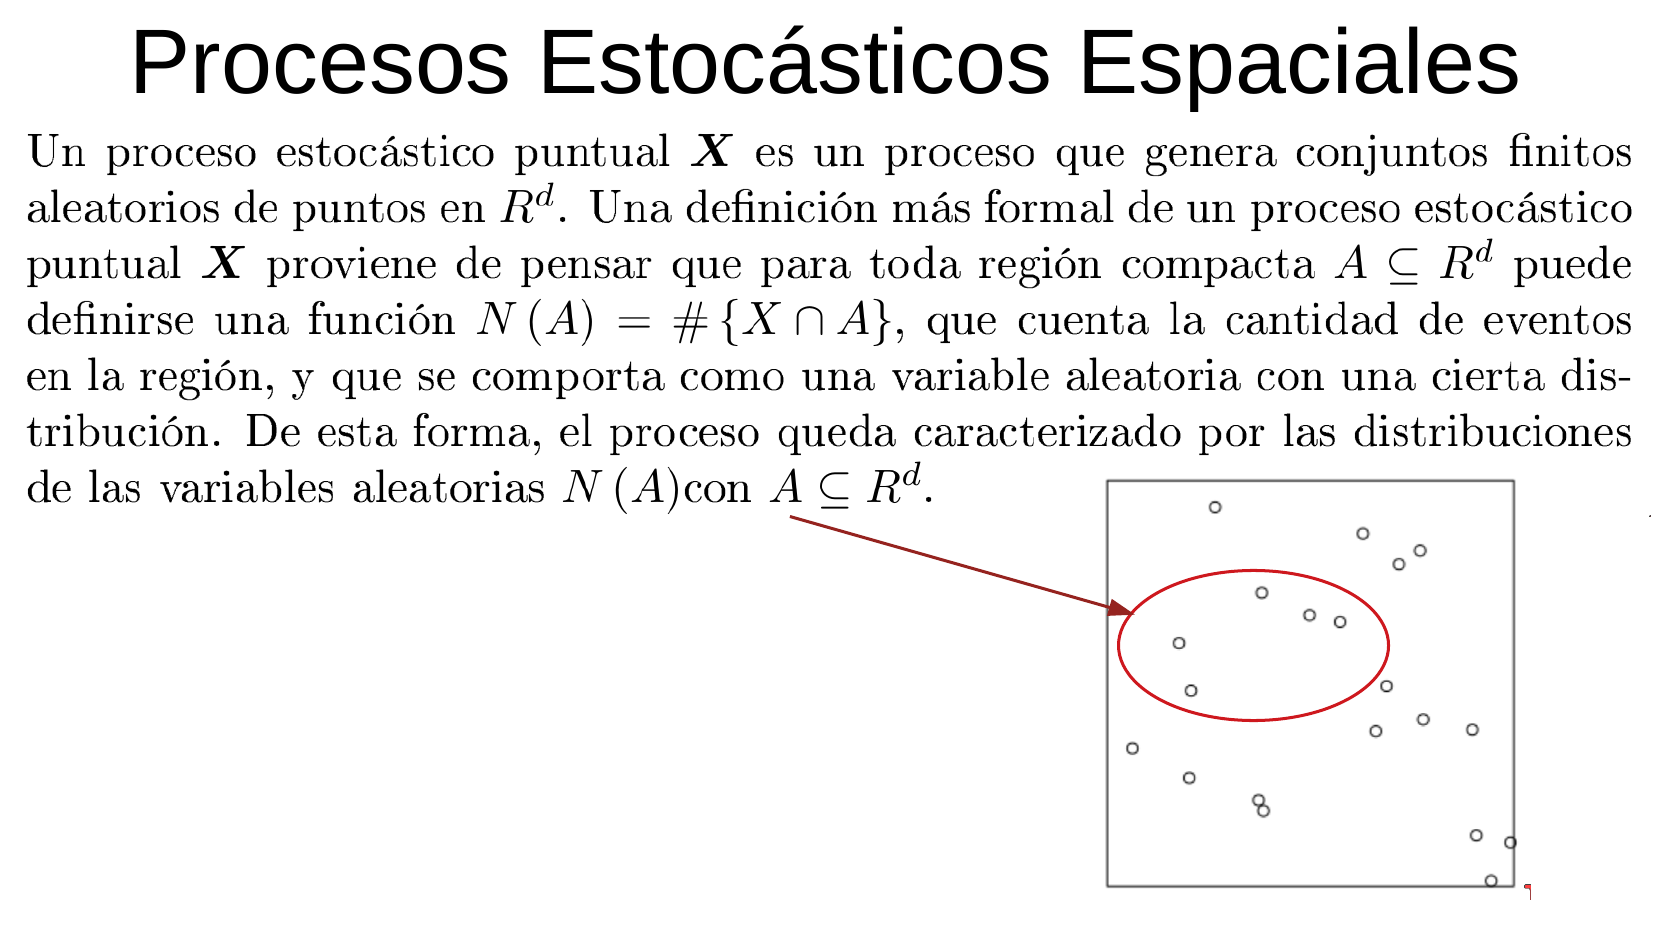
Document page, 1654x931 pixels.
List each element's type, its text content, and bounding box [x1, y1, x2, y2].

picture [0, 120, 1651, 901]
title Procesos Estocásticos Espaciales [82, 0, 1571, 120]
text_box [1118, 570, 1389, 721]
